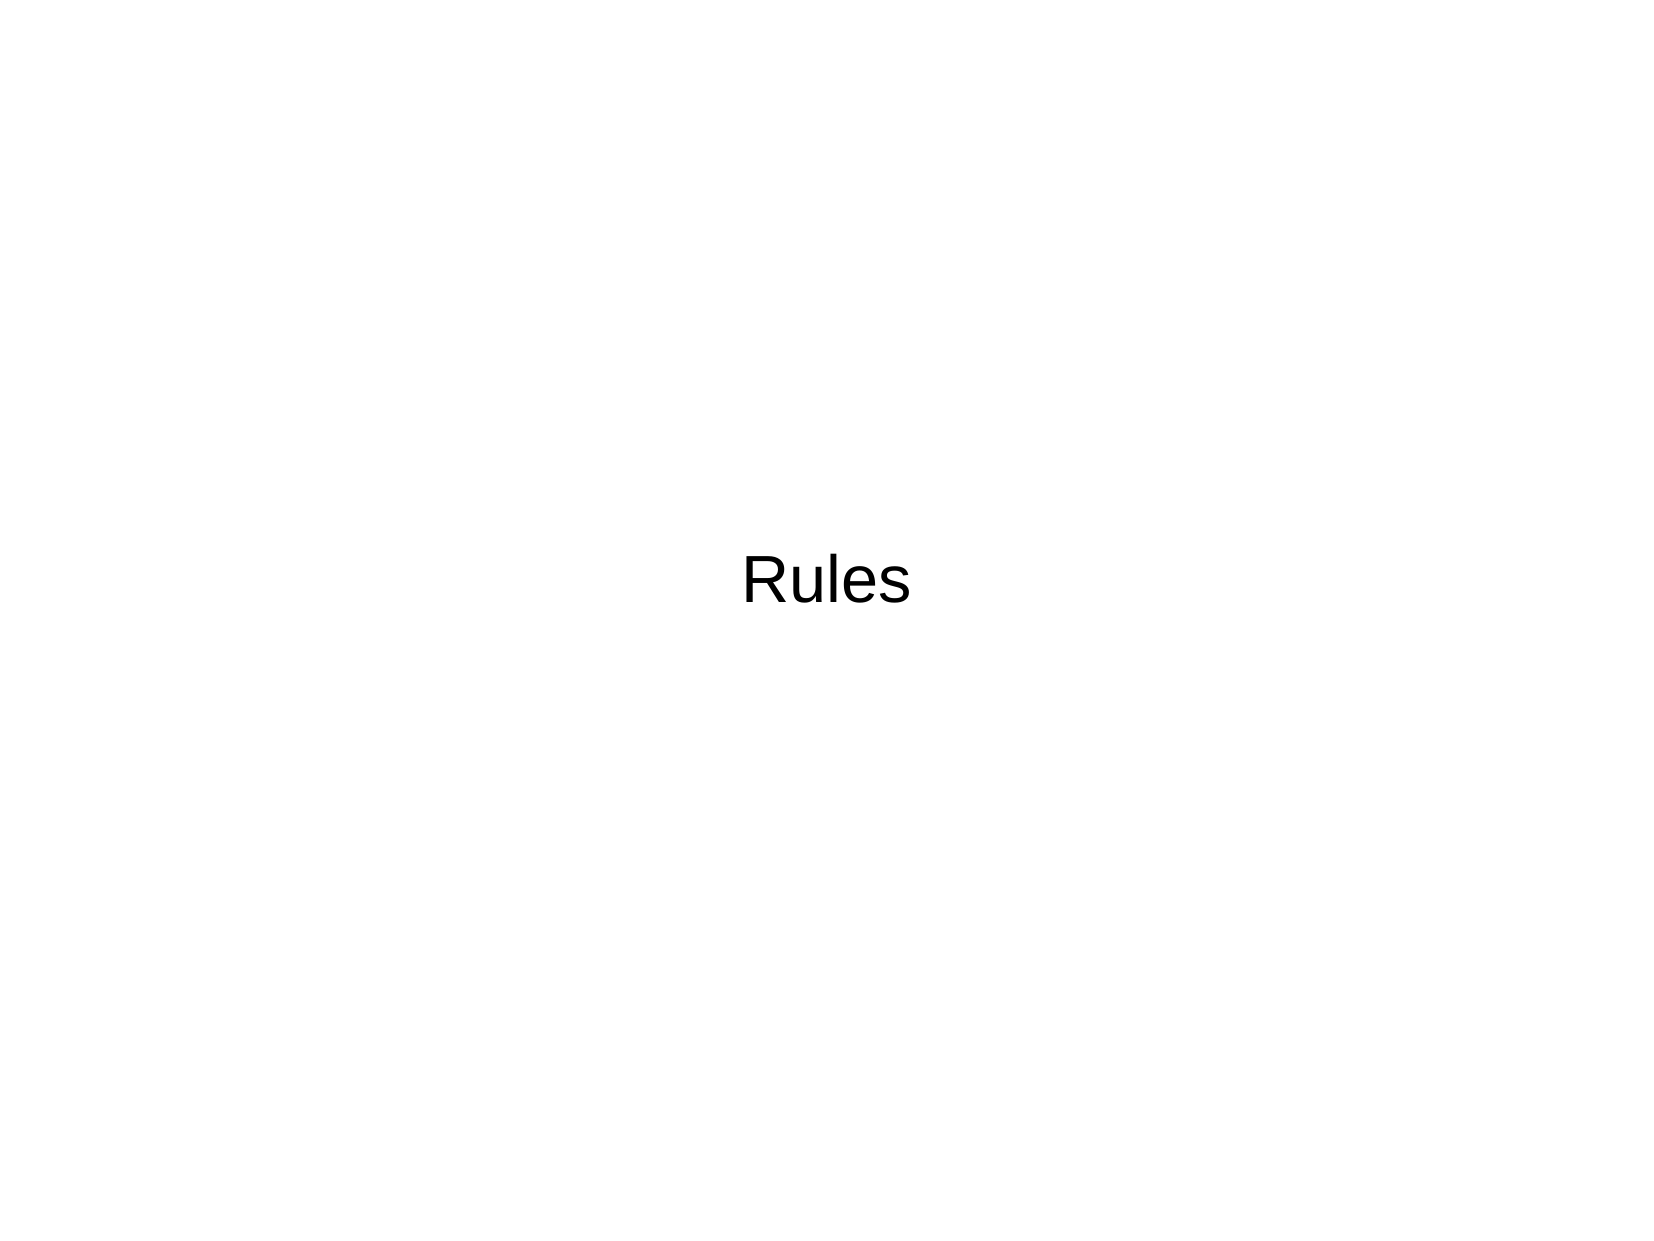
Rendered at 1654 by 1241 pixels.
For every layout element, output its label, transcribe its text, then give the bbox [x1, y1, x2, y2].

subtitle Rules [82, 49, 1571, 1109]
